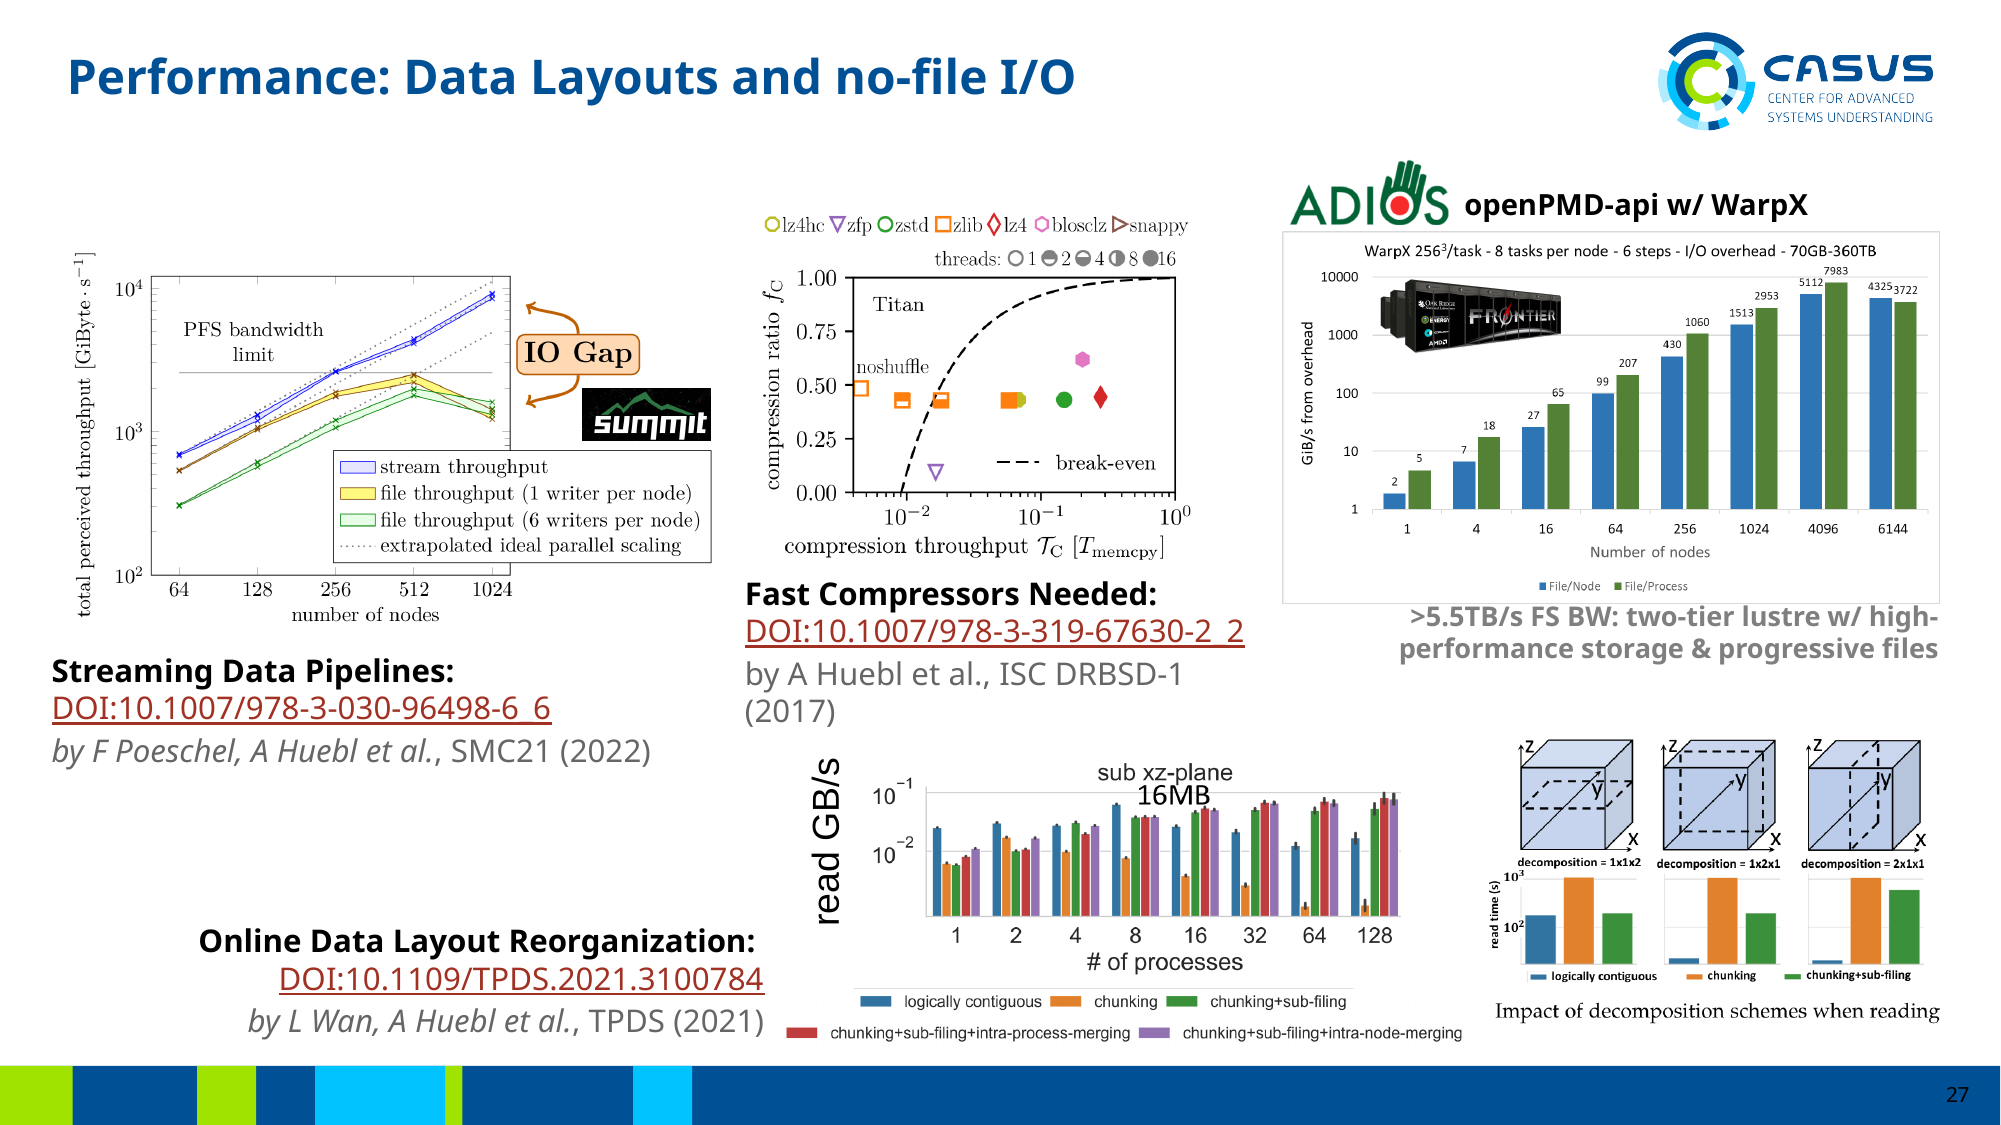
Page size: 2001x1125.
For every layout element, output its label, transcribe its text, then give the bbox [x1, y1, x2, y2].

text_box Streaming Data Pipelines: DOI:10.1007/978-3-030-96498-6_6 by F Poeschel, A Huebl et al., SMC21 (2022) [36, 636, 768, 784]
picture [780, 717, 1978, 1049]
picture [1282, 231, 1940, 604]
picture [1658, 32, 1933, 131]
picture [742, 204, 1200, 570]
picture [1285, 156, 1451, 229]
text_box Fast Compressors Needed: DOI:10.1007/978-3-319-67630-2_2 by A Huebl et al., ISC DRBSD-1 (2017) [729, 558, 1293, 745]
text_box openPMD-api w/ WarpX [1372, 171, 1824, 237]
text_box read GB/s [786, 745, 862, 951]
text_box >5.5TB/s FS BW: two-tier lustre w/ high-performance storage & progressive files [1296, 583, 1954, 679]
text_box Online Data Layout Reorganization: DOI:10.1109/TPDS.2021.3100784 by L Wan, A Huebl et al., TPDS (2021) [66, 906, 780, 1054]
picture [51, 238, 724, 644]
title Performance: Data Layouts and no-file I/O [66, 42, 1621, 109]
picture [868, 758, 1403, 976]
